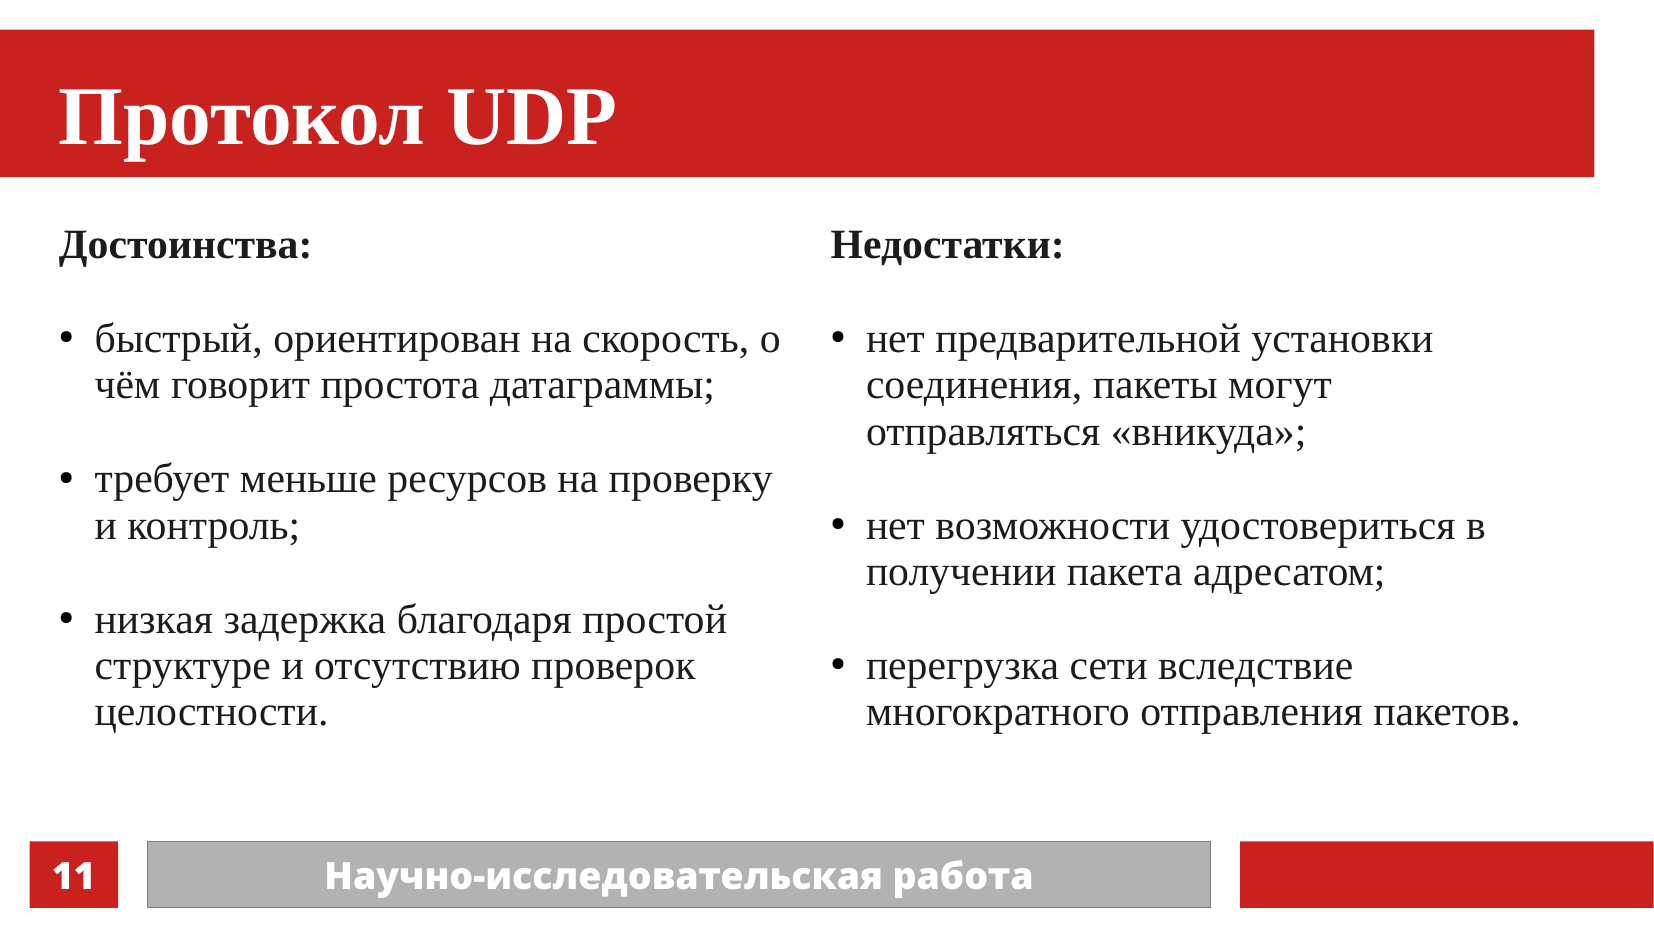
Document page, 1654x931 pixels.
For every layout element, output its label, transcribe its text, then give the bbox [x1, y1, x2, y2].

list Достоинства: быстрый, ориентирован на скорость, о чём говорит простота датаграммы; требует меньше ресурсов на проверку и контроль; низкая задержка благодаря простой структуре и отсутствию проверок целостности. [59, 221, 794, 798]
title Протокол UDP [59, 44, 1595, 163]
list Недостатки: нет предварительной установки соединения, пакеты могут отправляться «вникуда»; нет возможности удостовериться в получении пакета адресатом; перегрузка сети вследствие многократного отправления пакетов. [830, 221, 1566, 798]
